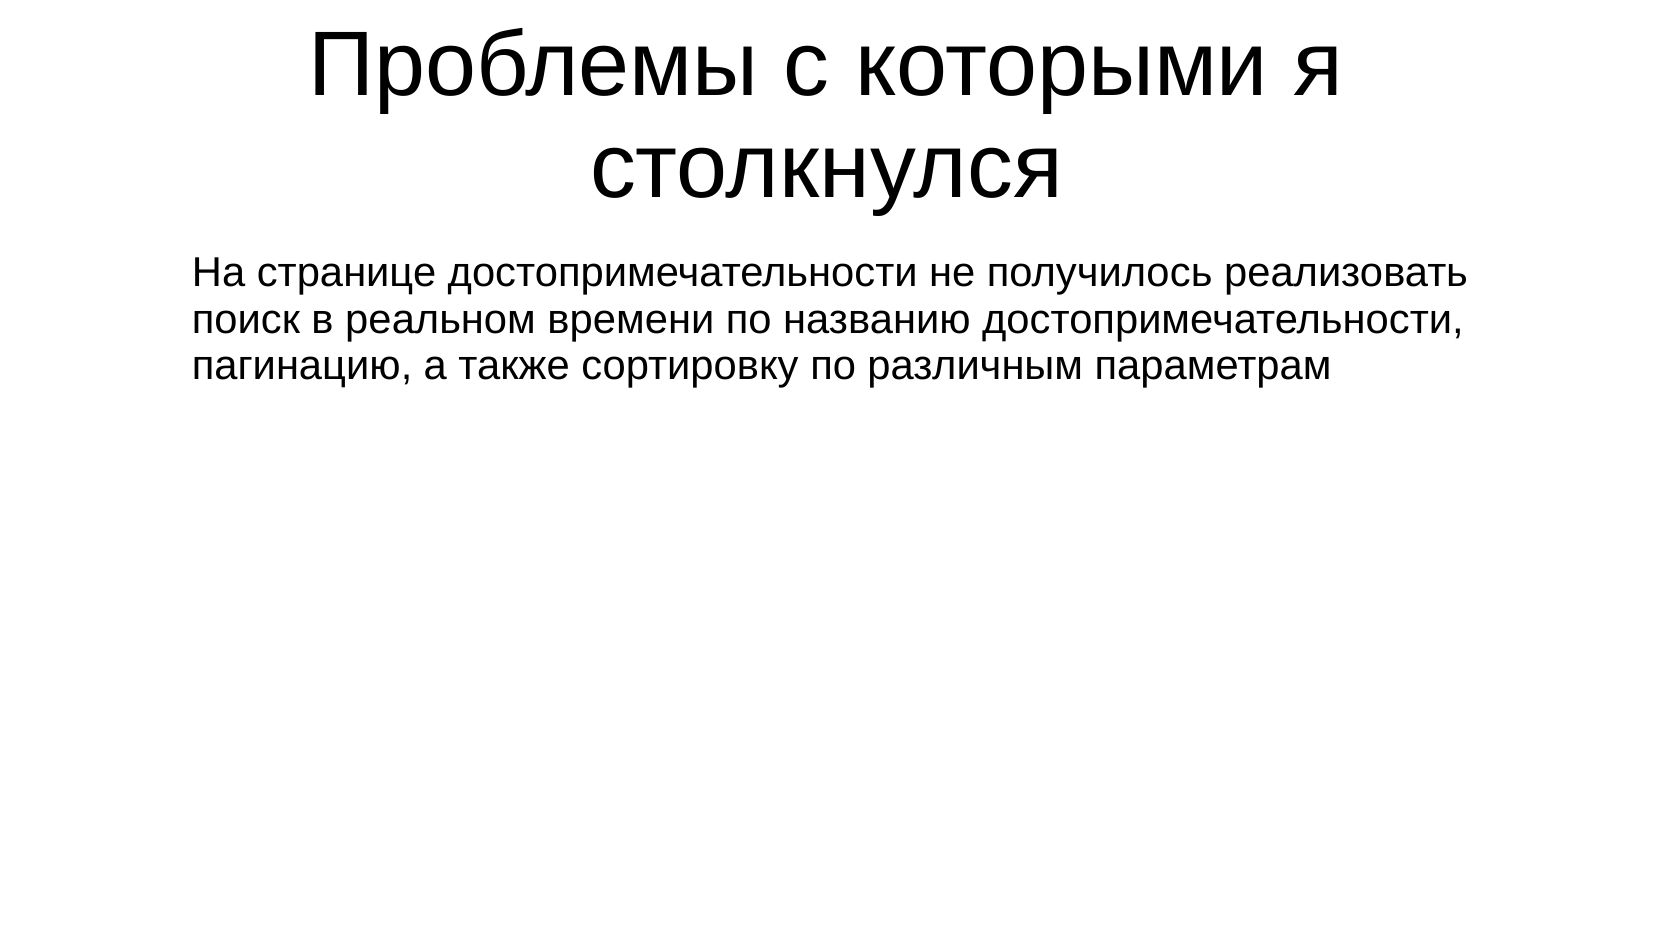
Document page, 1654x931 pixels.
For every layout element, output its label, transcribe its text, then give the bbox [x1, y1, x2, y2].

text_box На странице достопримечательности не получилось реализовать поиск в реальном времени по названию достопримечательности, пагинацию, а также сортировку по различным параметрам [177, 241, 1506, 414]
title Проблемы с которыми я столкнулся [82, 12, 1571, 218]
